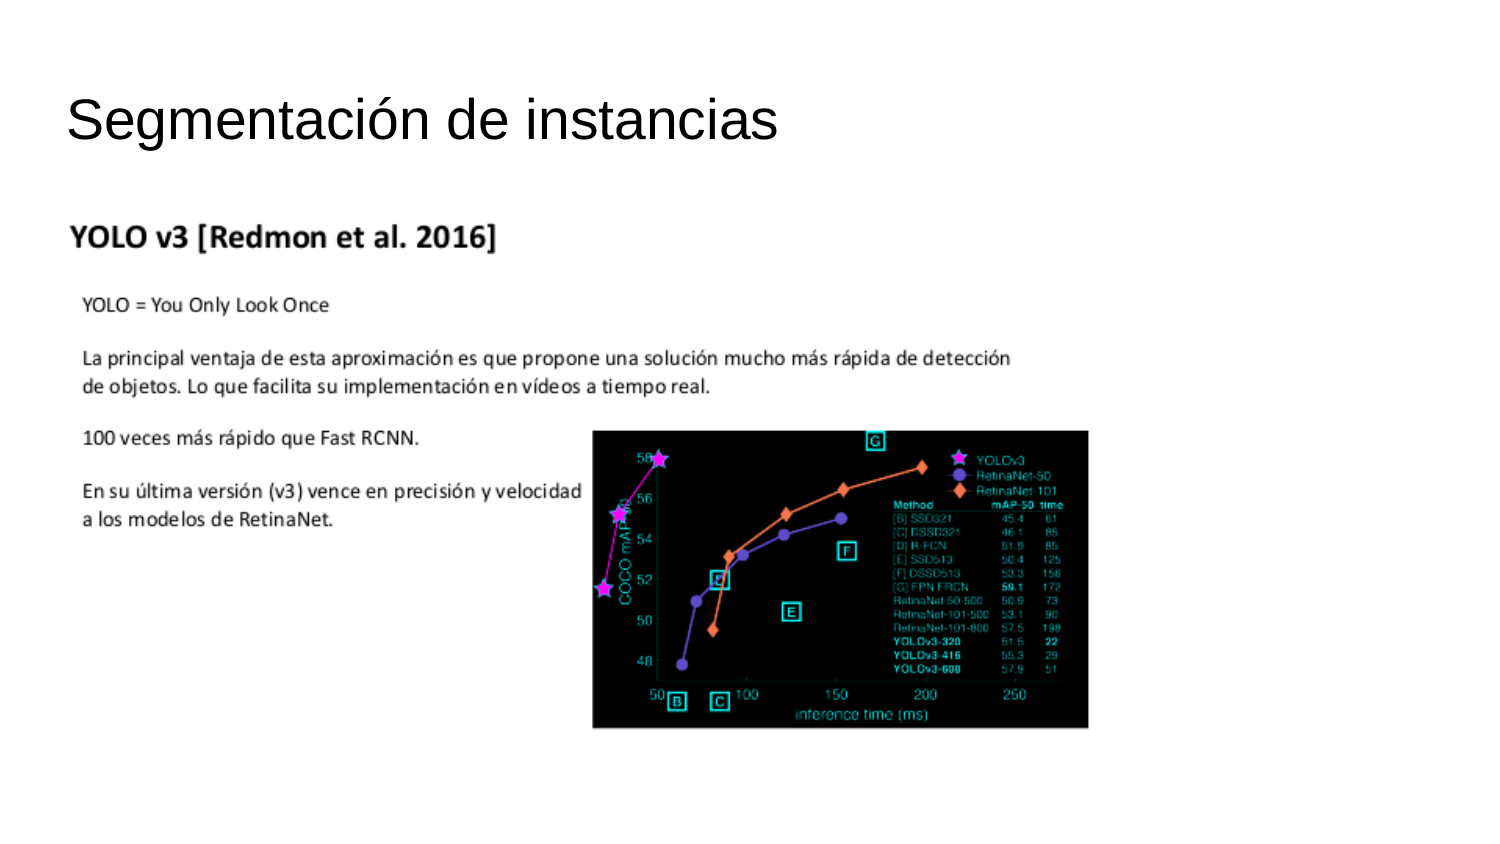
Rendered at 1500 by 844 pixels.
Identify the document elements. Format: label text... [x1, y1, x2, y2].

title Segmentación de instancias [51, 72, 1449, 167]
picture [56, 212, 1123, 737]
